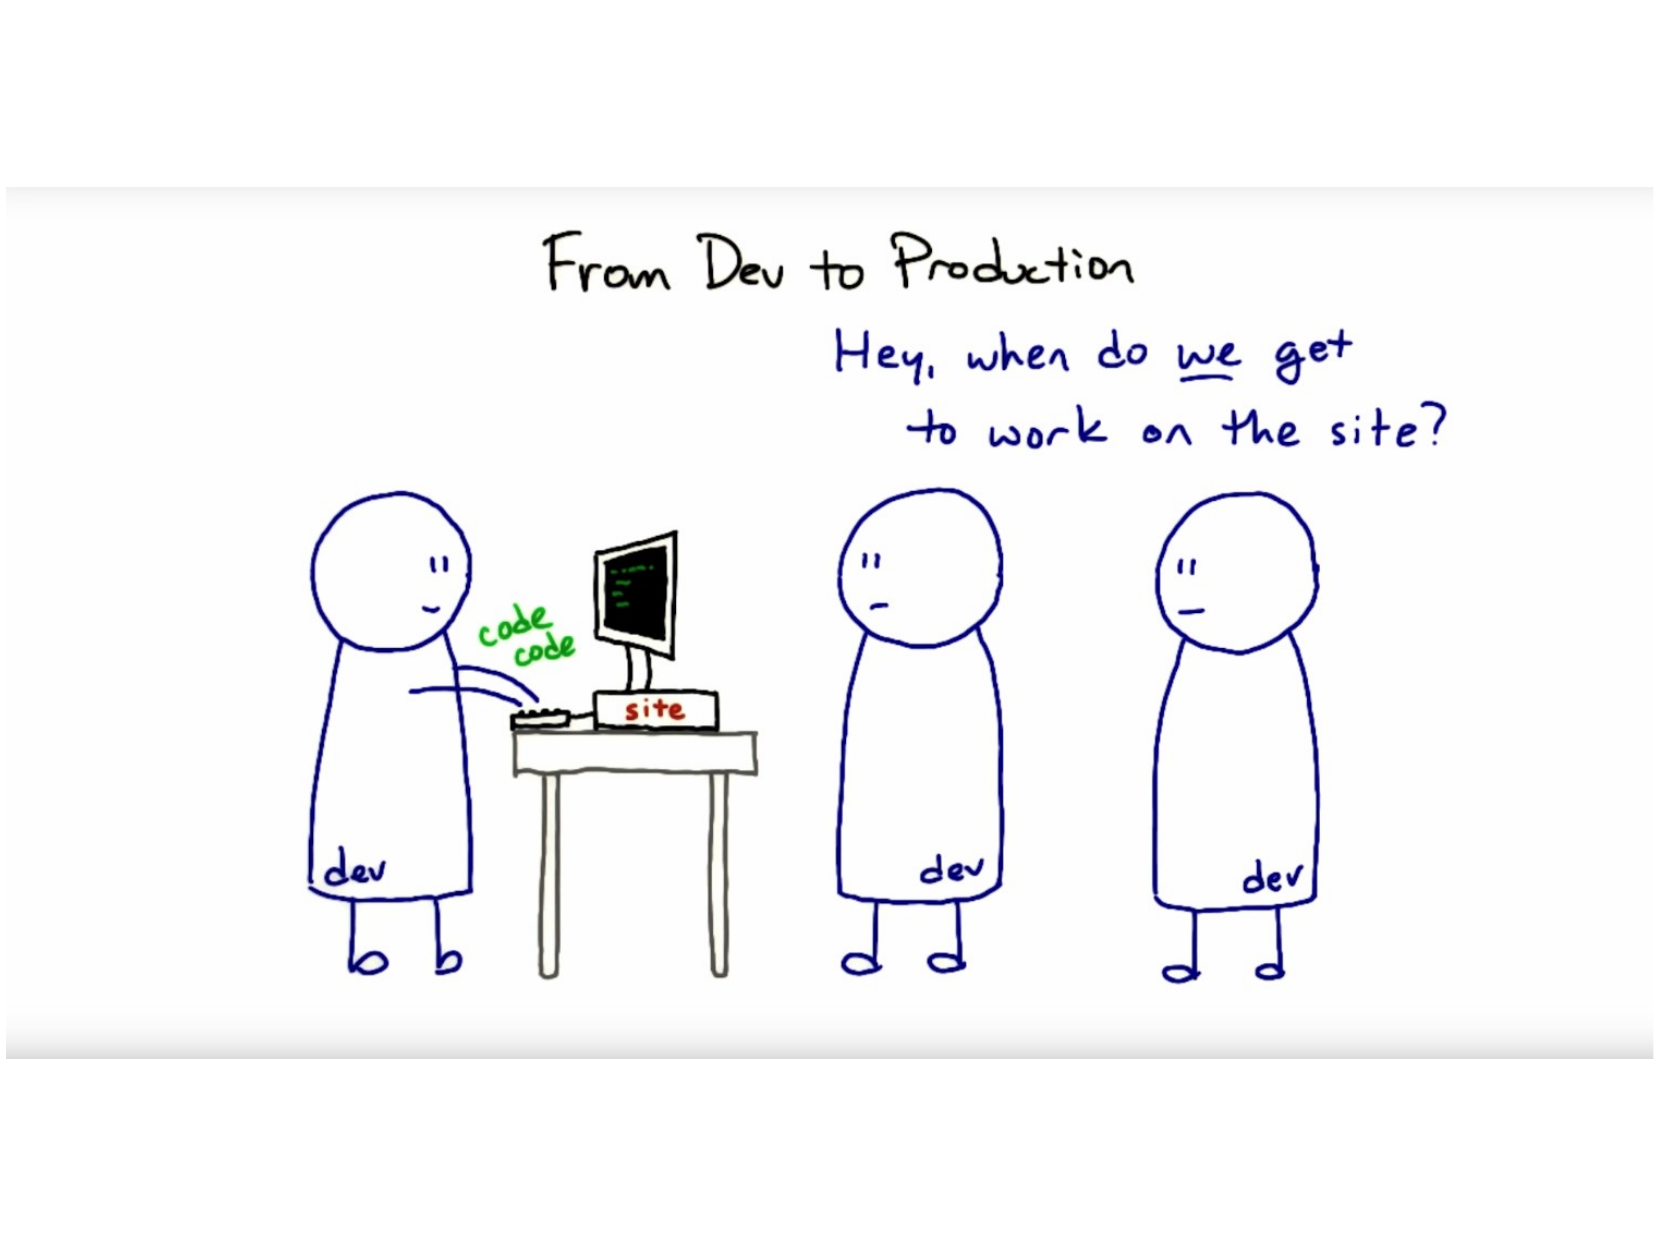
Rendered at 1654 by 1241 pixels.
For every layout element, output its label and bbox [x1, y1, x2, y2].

picture [6, 187, 1654, 1059]
